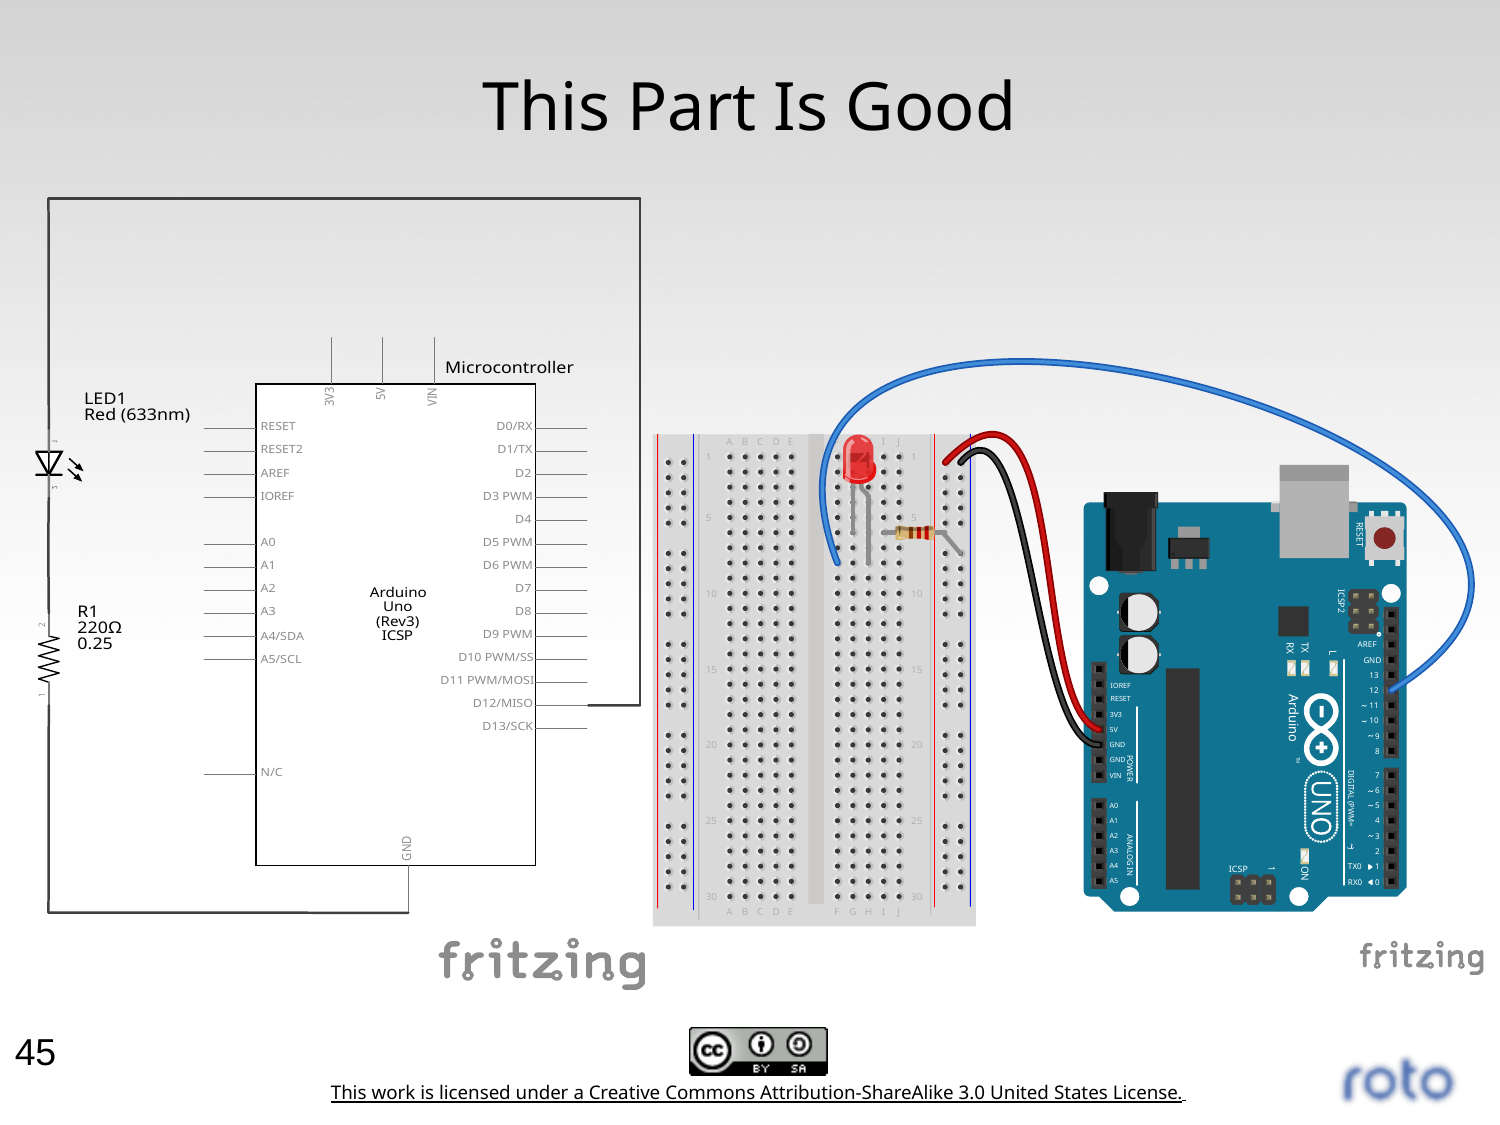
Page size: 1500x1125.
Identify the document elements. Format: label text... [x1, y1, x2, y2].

picture [0, 0, 1500, 1125]
title This Part Is Good [112, 49, 1388, 238]
